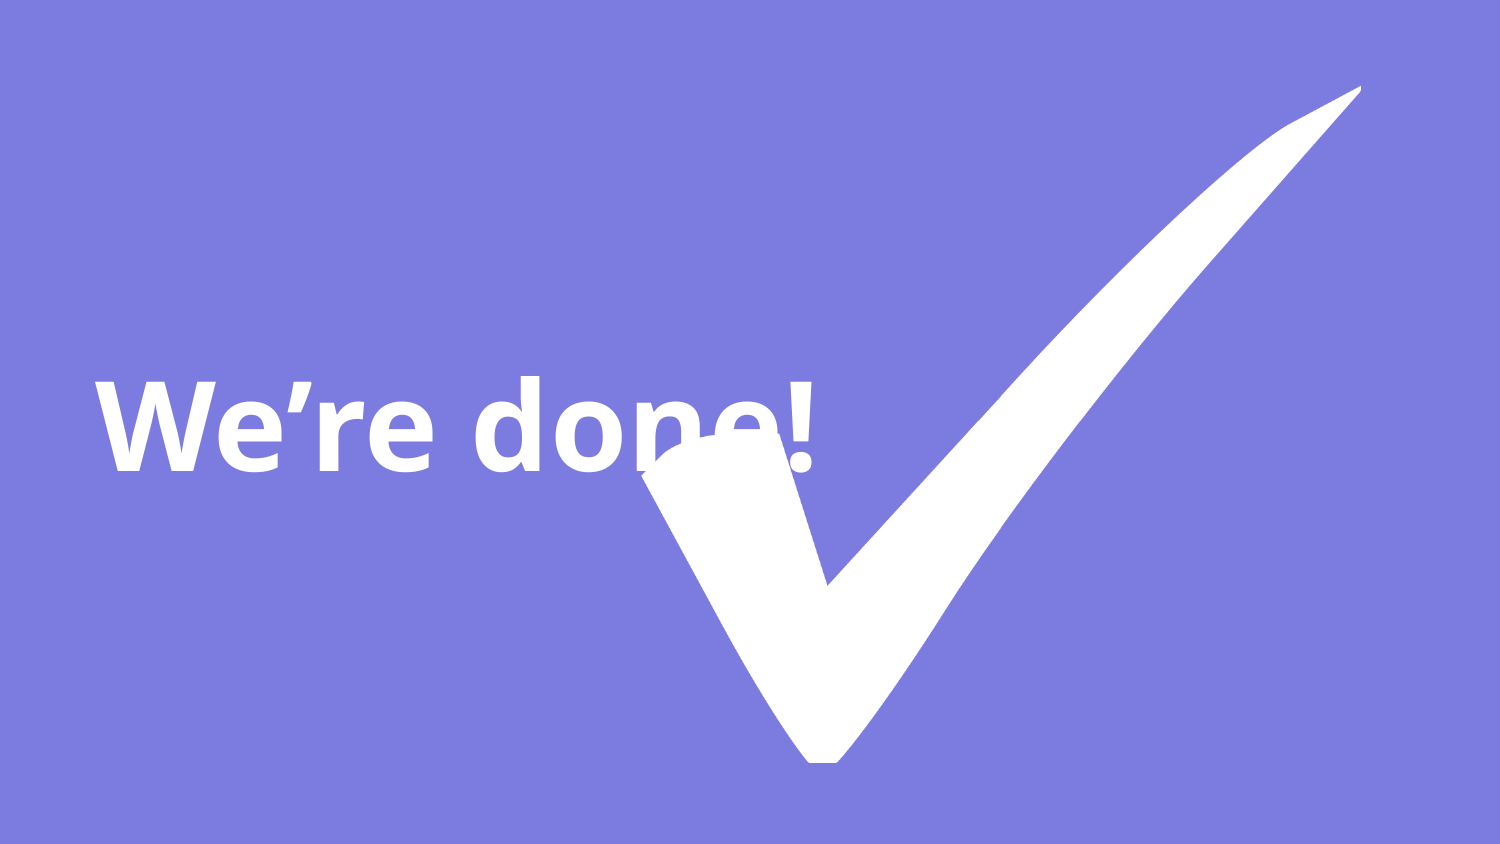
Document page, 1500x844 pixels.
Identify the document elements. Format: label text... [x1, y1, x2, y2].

picture [641, 81, 1361, 763]
title We’re done! [80, 86, 641, 758]
